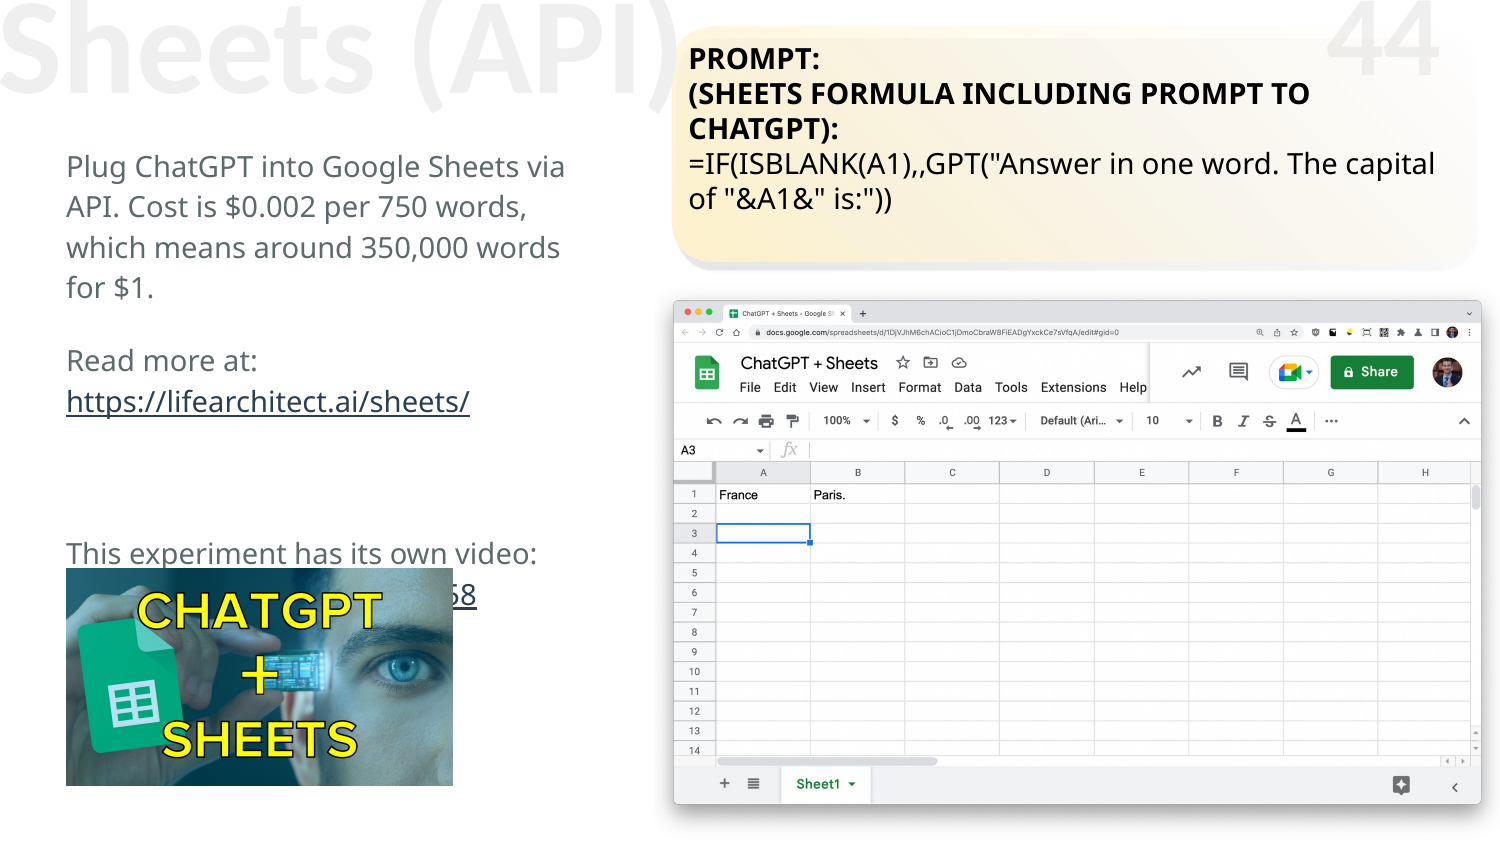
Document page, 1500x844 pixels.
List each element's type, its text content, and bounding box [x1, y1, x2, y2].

picture [654, 280, 1500, 844]
list Plug ChatGPT into Google Sheets via API. Cost is $0.002 per 750 words, which means around 350,000 words for $1. Read more at: https://lifearchitect.ai/sheets/ This experiment has its own video: https://youtu.be/TLdeq1te058 [51, 128, 615, 811]
title Sheets (API) [0, 0, 1435, 91]
picture [66, 568, 453, 786]
subtitle (SHEETS FORMULA INCLUDING PROMPT TO CHATGPT): =IF(ISBLANK(A1),,GPT("Answer in one word. The capital of "&A1&" is:")) [673, 60, 1471, 251]
